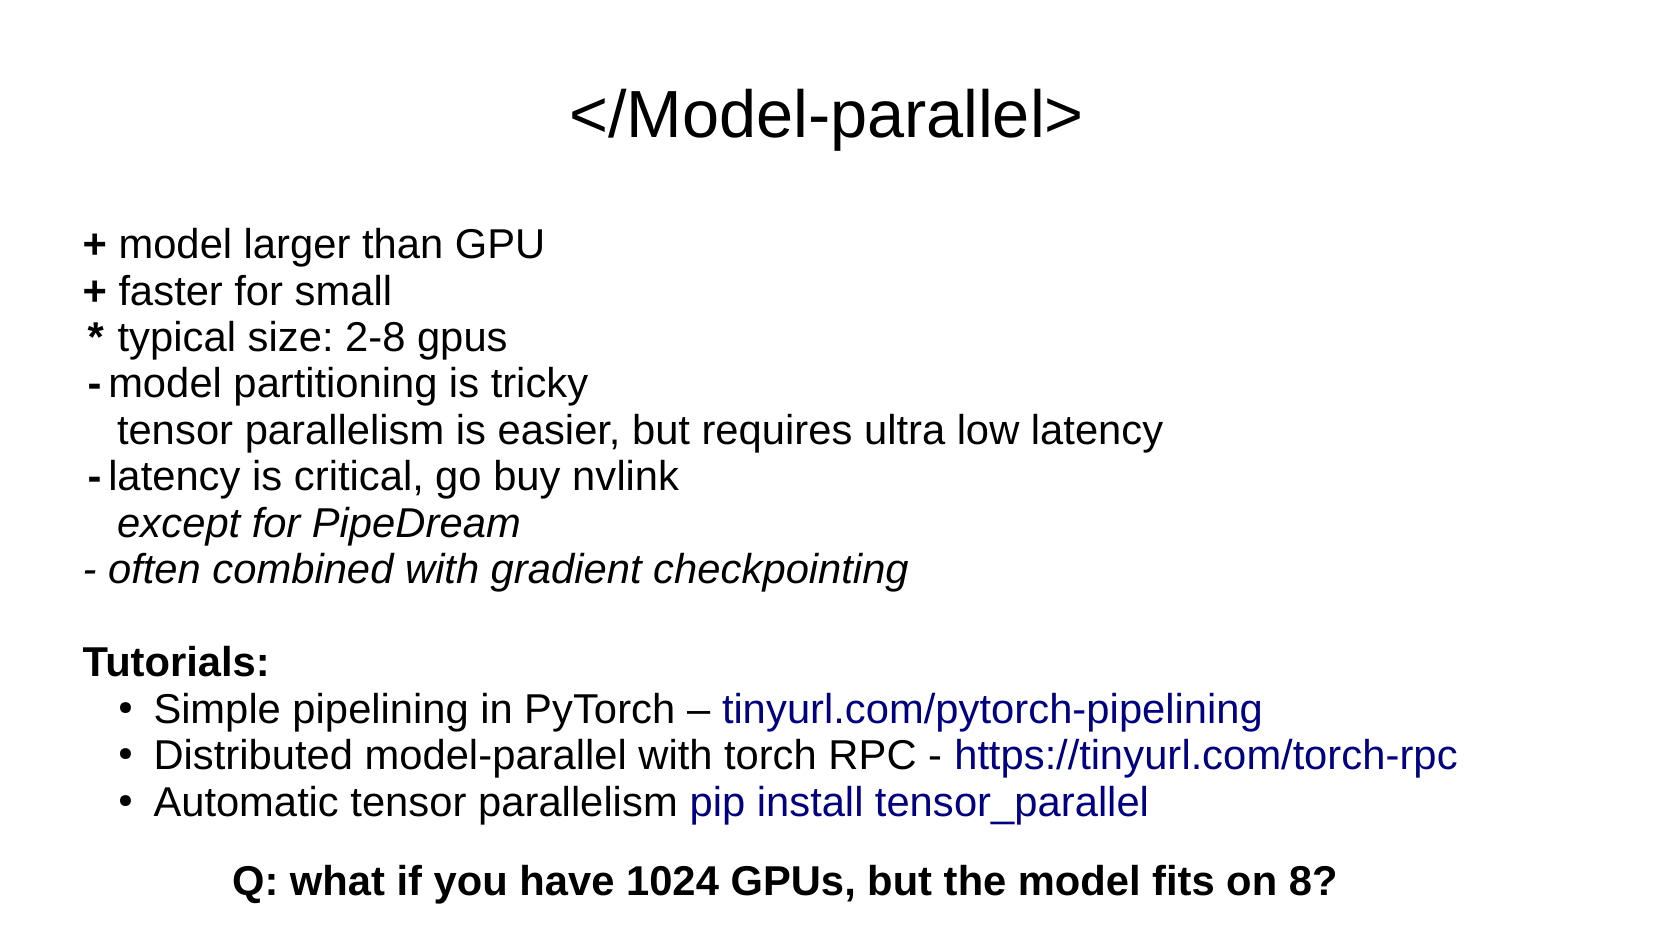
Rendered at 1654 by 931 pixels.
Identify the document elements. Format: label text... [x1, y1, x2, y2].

subtitle + model larger than GPU + faster for small * typical size: 2-8 gpus - model partitioning is tricky tensor parallelism is easier, but requires ultra low latency - latency is critical, go buy nvlink except for PipeDream - often combined with gradient checkpointing Tutorials: Simple pipelining in PyTorch – tinyurl.com/pytorch-pipelining Distributed model-parallel with torch RPC - https://tinyurl.com/torch-rpc Automatic tensor parallelism pip install tensor_parallel [82, 197, 1571, 849]
text_box Q: what if you have 1024 GPUs, but the model fits on 8? [217, 850, 1459, 913]
title </Model-parallel> [82, 37, 1571, 193]
